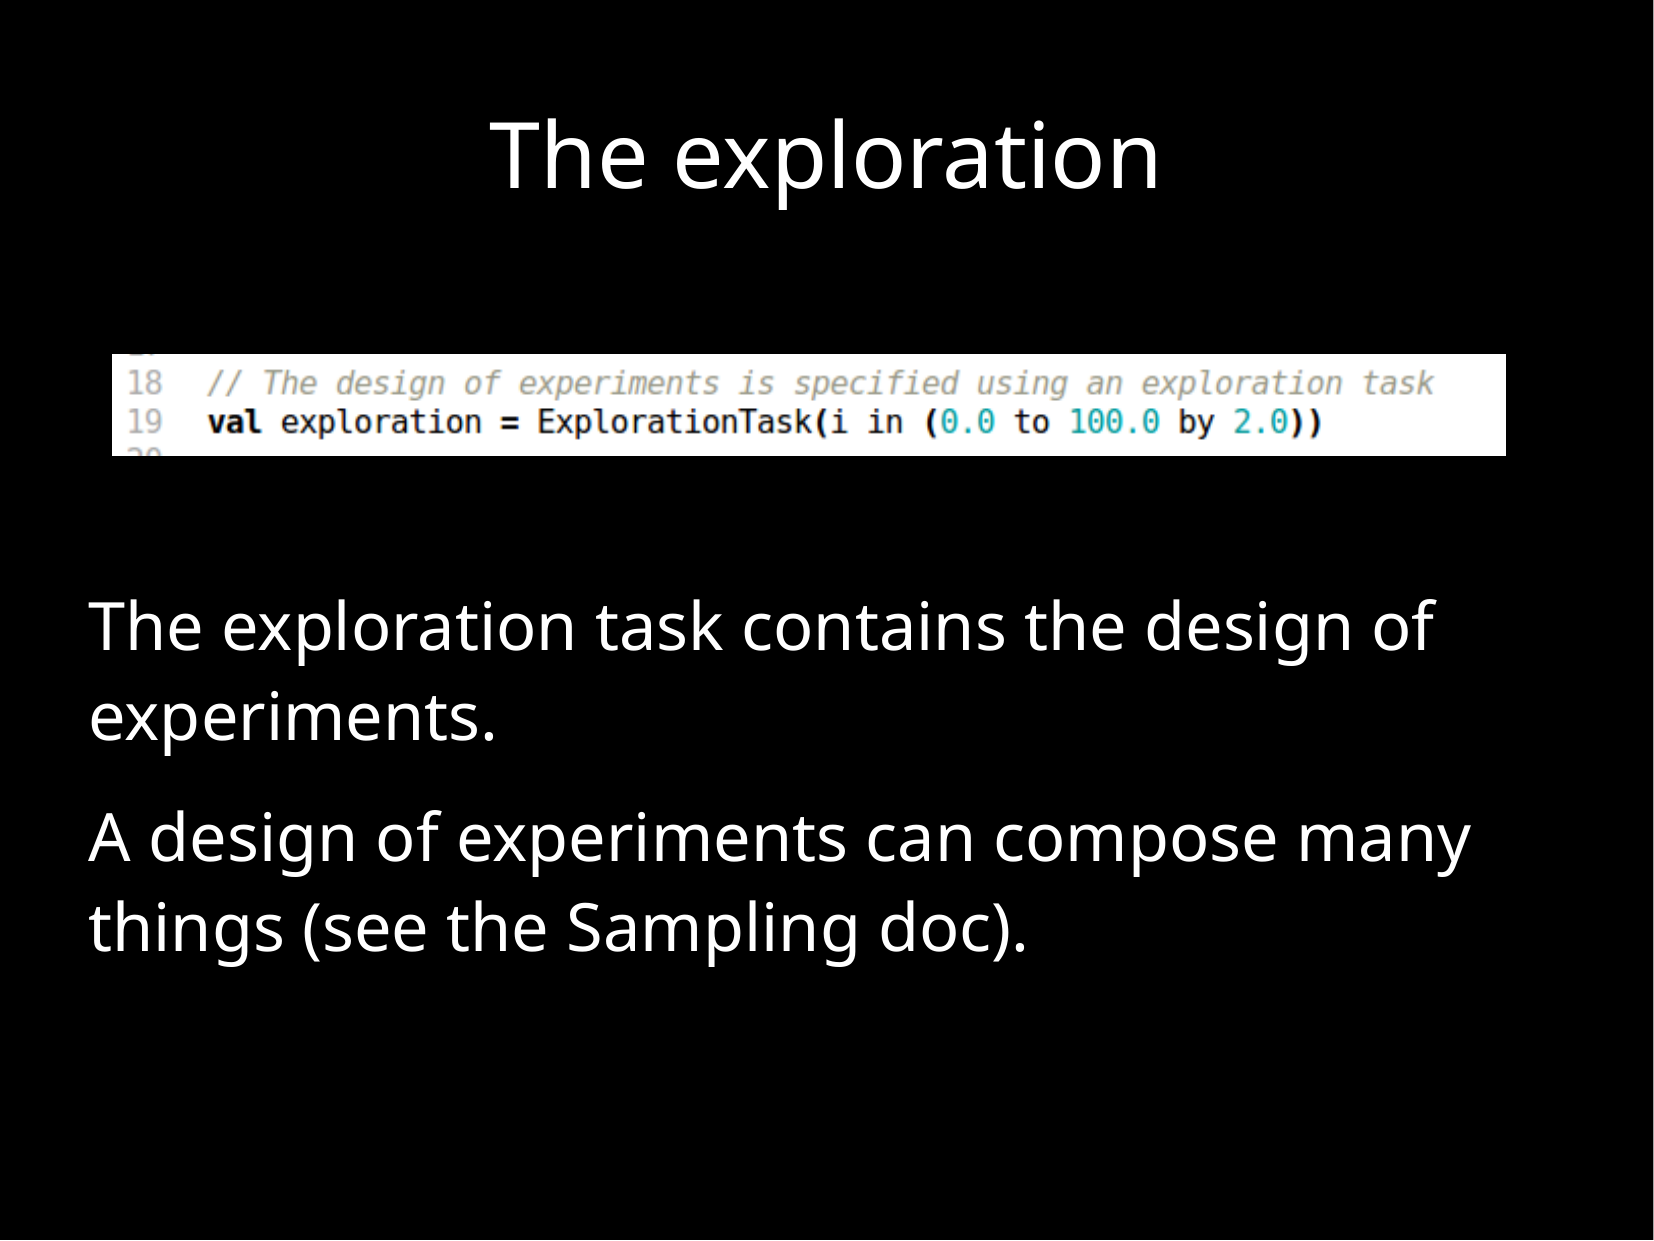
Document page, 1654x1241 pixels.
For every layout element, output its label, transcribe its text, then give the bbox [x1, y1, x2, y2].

picture [112, 354, 1506, 456]
list The exploration task contains the design of experiments. A design of experiments can compose many things (see the Sampling doc). [88, 578, 1577, 1099]
title The exploration [82, 49, 1571, 257]
